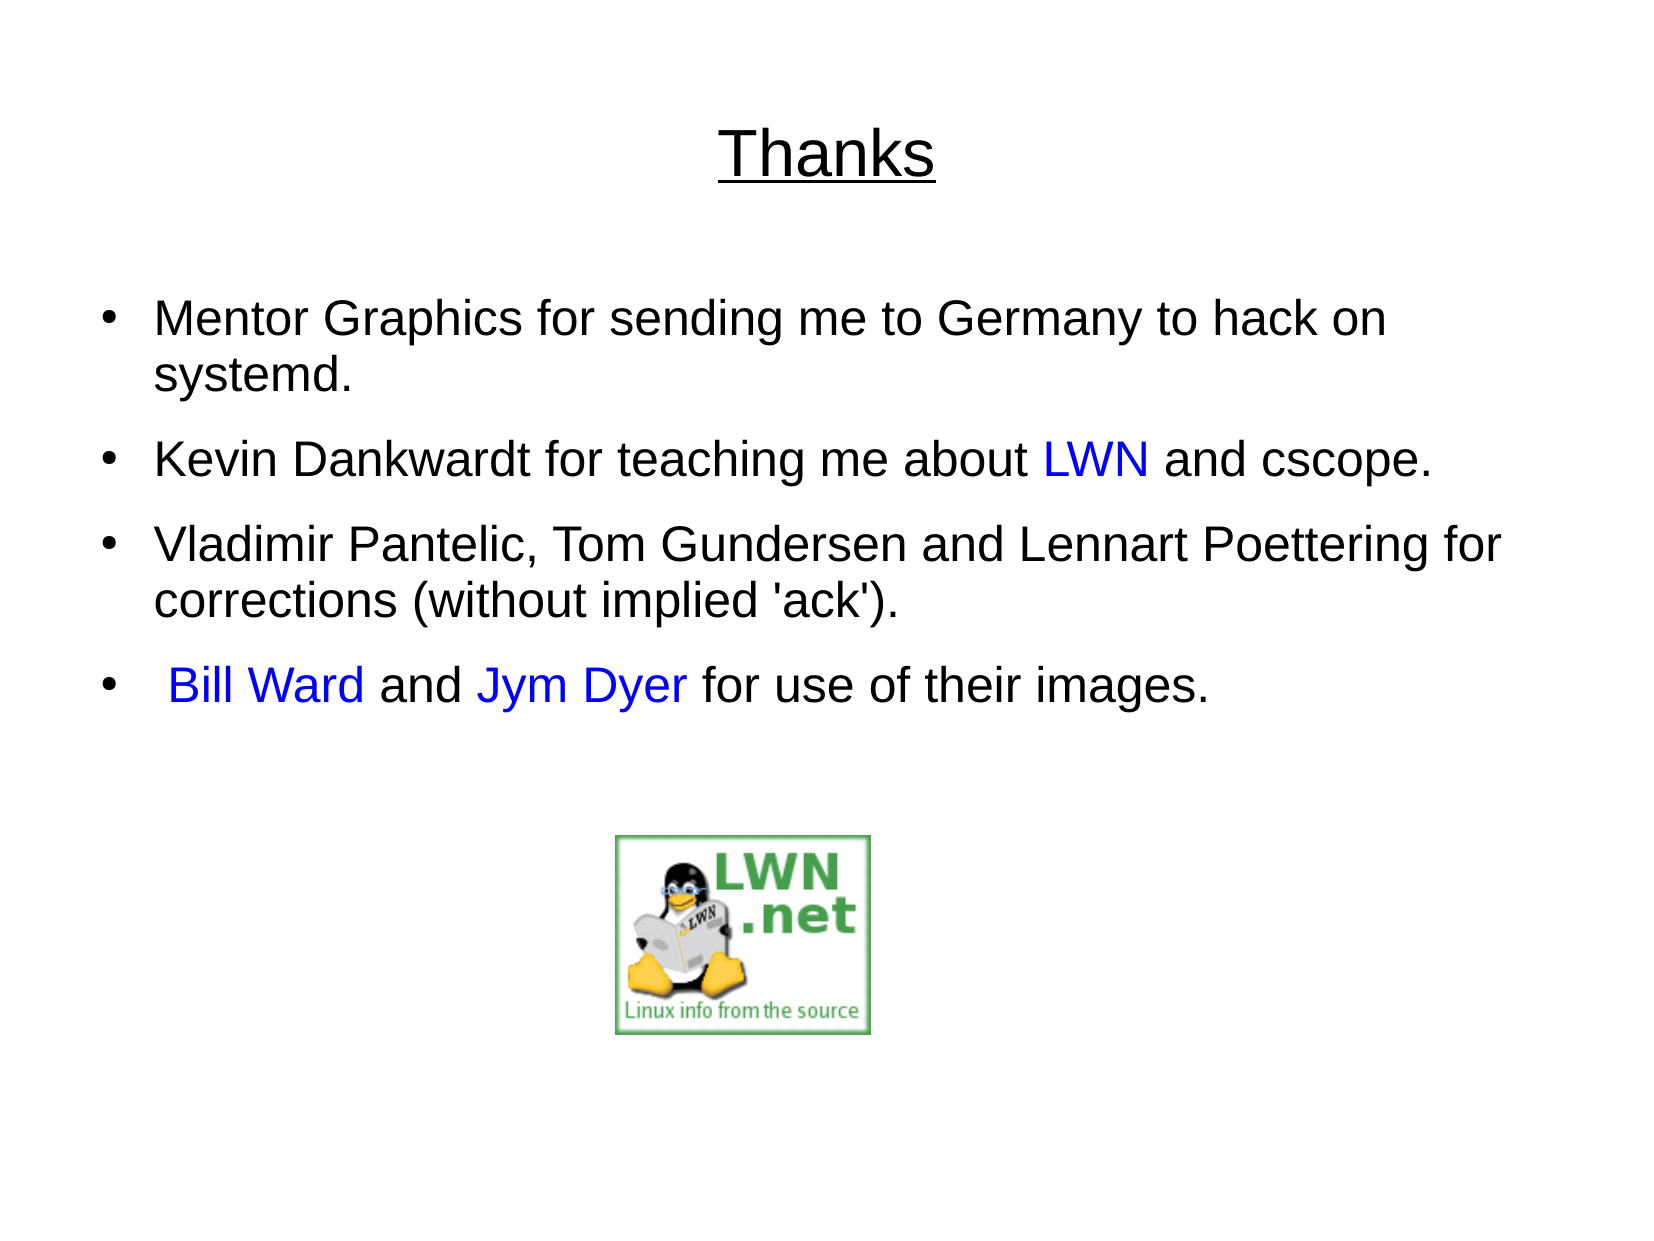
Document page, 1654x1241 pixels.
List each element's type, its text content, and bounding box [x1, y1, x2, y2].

title Thanks [82, 49, 1571, 257]
list Mentor Graphics for sending me to Germany to hack on systemd. Kevin Dankwardt for teaching me about LWN and cscope. Vladimir Pantelic, Tom Gundersen and Lennart Poettering for corrections (without implied 'ack'). Bill Ward and Jym Dyer for use of their images. [82, 290, 1571, 1010]
picture [615, 835, 871, 1036]
